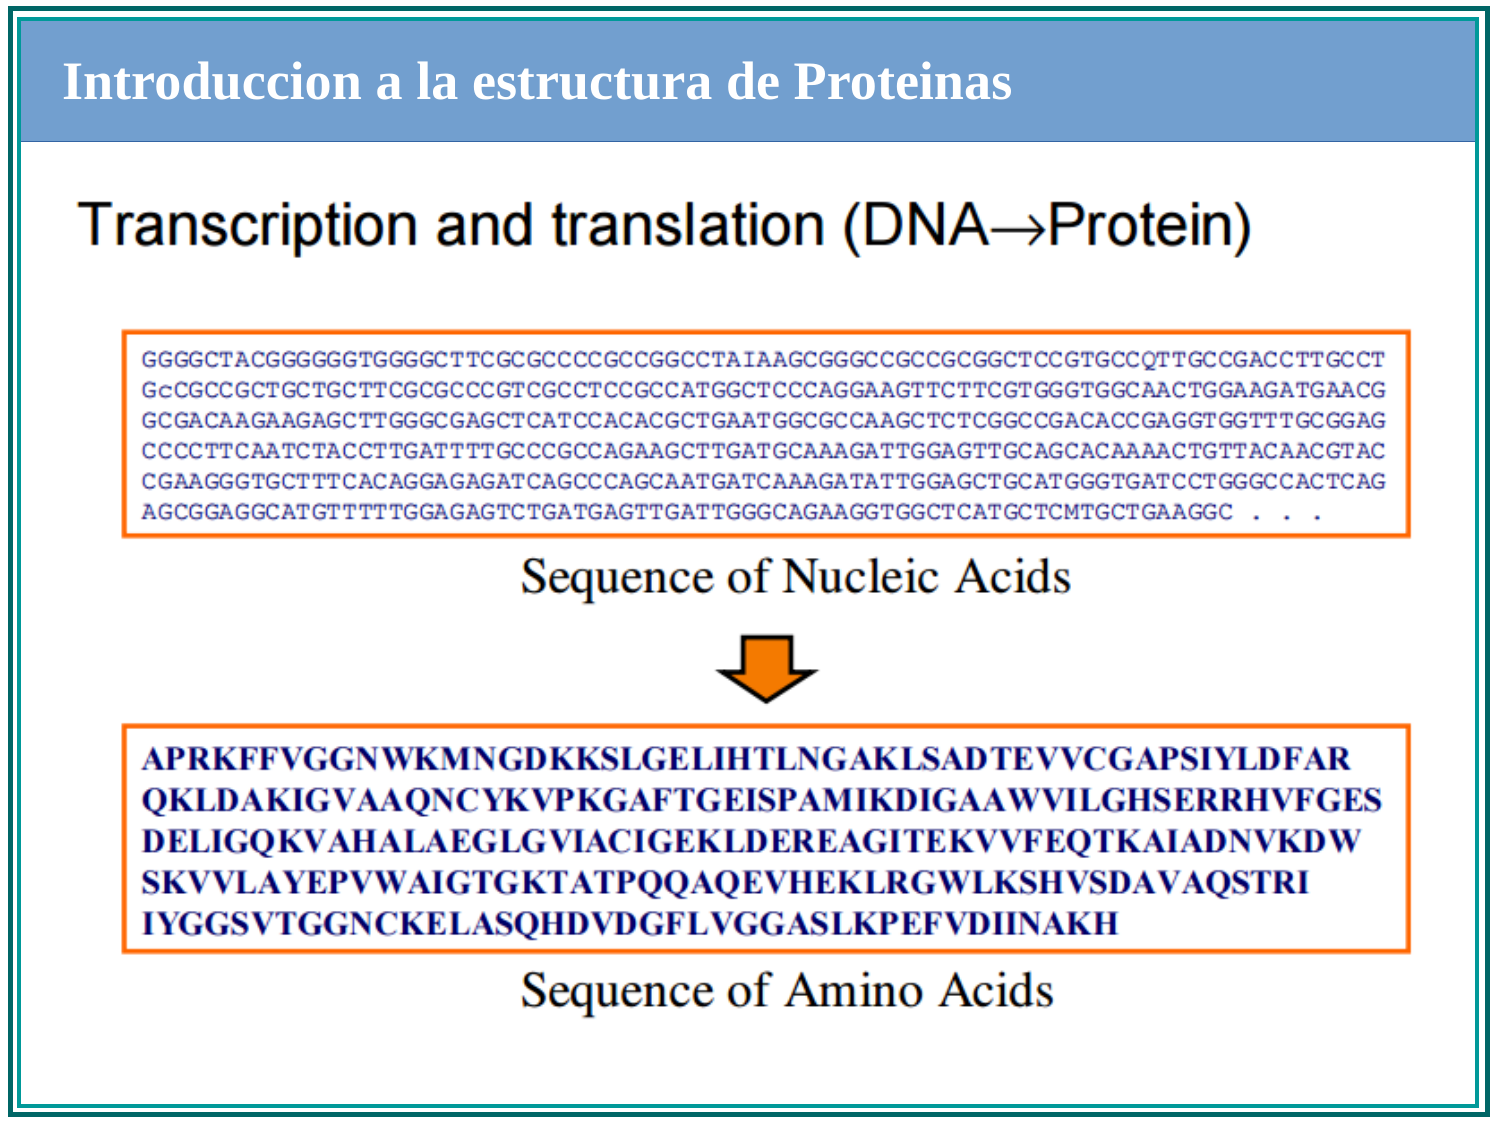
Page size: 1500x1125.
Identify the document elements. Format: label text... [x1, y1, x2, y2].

picture [70, 188, 1456, 1030]
text_box Introduccion a la estructura de Proteinas [47, 38, 1335, 142]
text_box [21, 21, 1475, 142]
